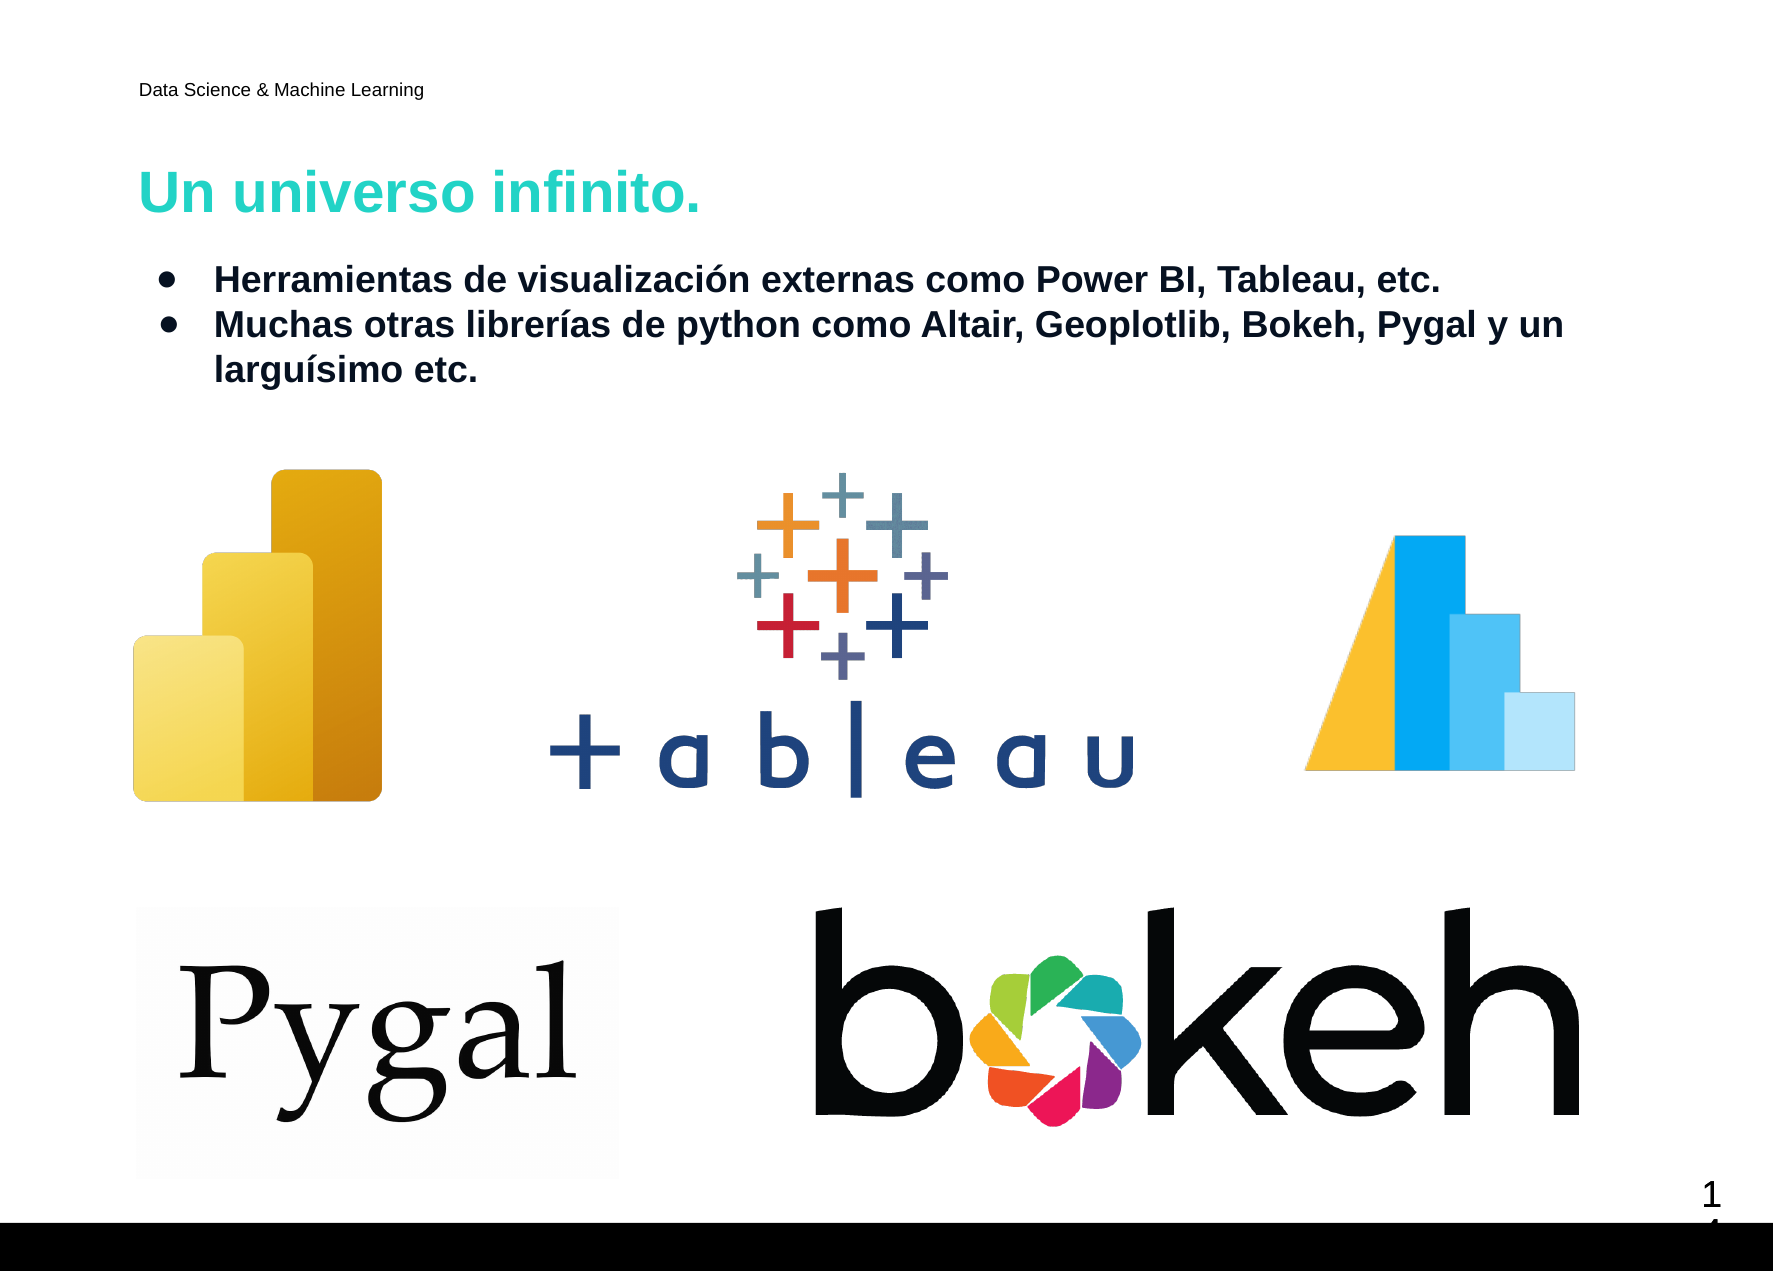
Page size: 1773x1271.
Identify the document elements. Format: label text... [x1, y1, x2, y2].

picture [545, 468, 1140, 803]
picture [1284, 497, 1597, 810]
picture [136, 907, 619, 1179]
text_box 1 [1686, 1162, 1756, 1223]
picture [107, 461, 419, 810]
title Un universo infinito. [123, 147, 1562, 248]
list Herramientas de visualización externas como Power BI, Tableau, etc. Muchas otras librerías de python como Altair, Geoplotlib, Bokeh, Pygal y un larguísimo etc. [123, 247, 1678, 1145]
picture [815, 907, 1579, 1127]
list Data Science & Machine Learning [123, 70, 1562, 116]
